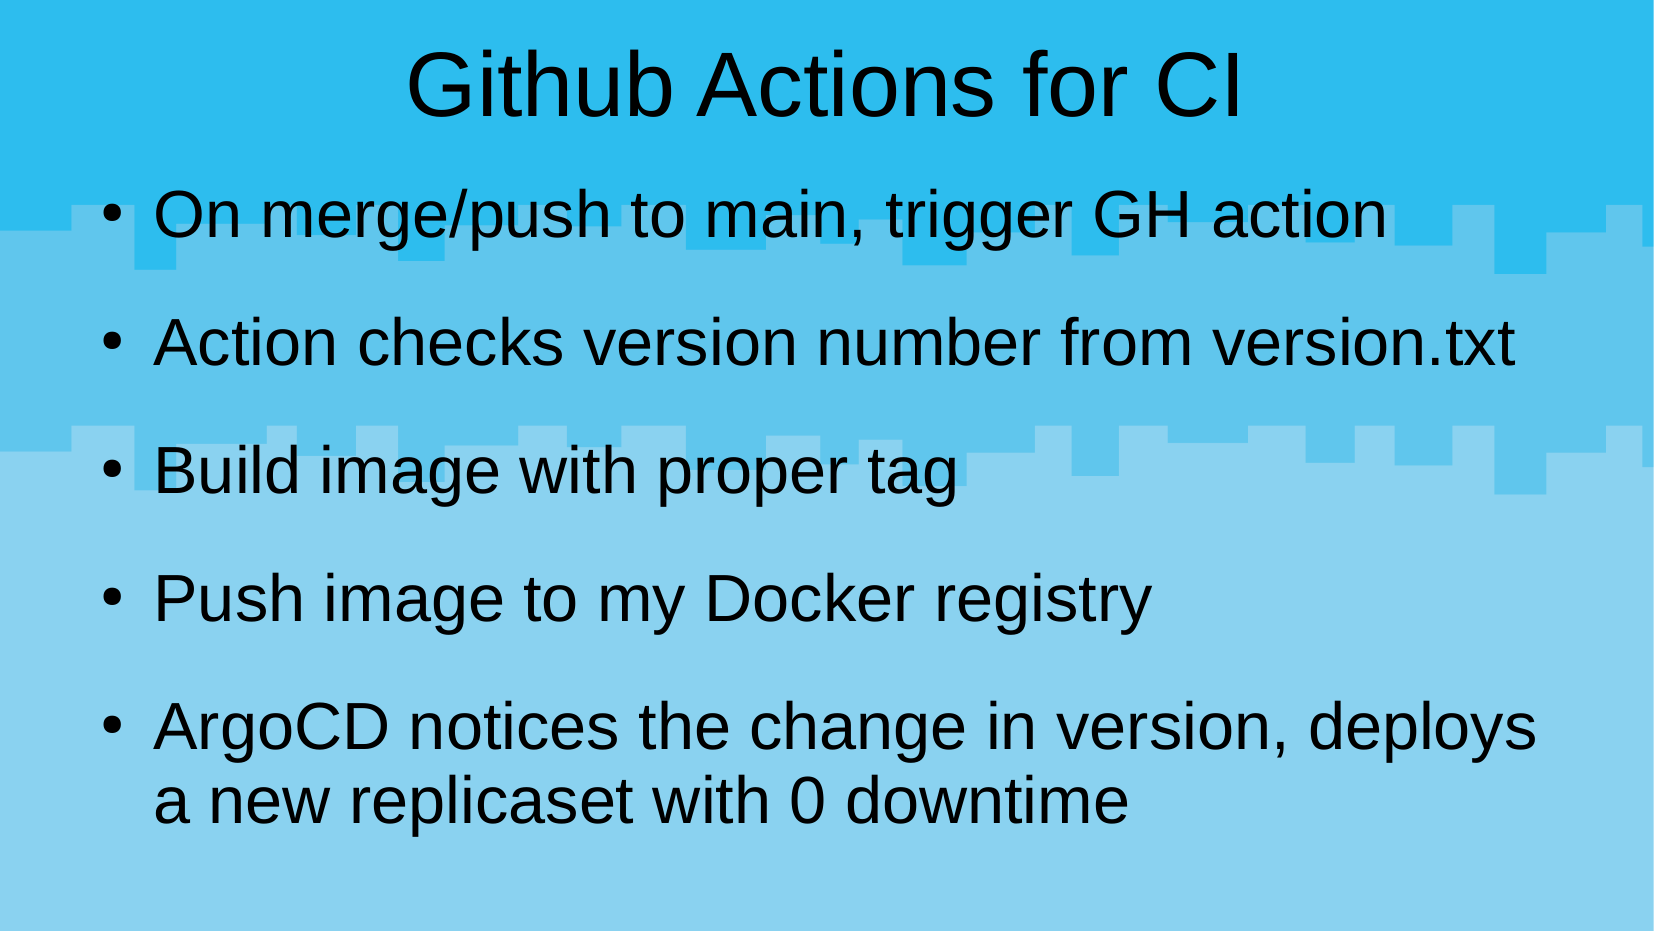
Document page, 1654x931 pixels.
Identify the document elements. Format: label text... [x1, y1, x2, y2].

list On merge/push to main, trigger GH action Action checks version number from version.txt Build image with proper tag Push image to my Docker registry ArgoCD notices the change in version, deploys a new replicaset with 0 downtime [82, 177, 1571, 886]
picture [0, 0, 1654, 931]
title Github Actions for CI [82, 7, 1571, 163]
